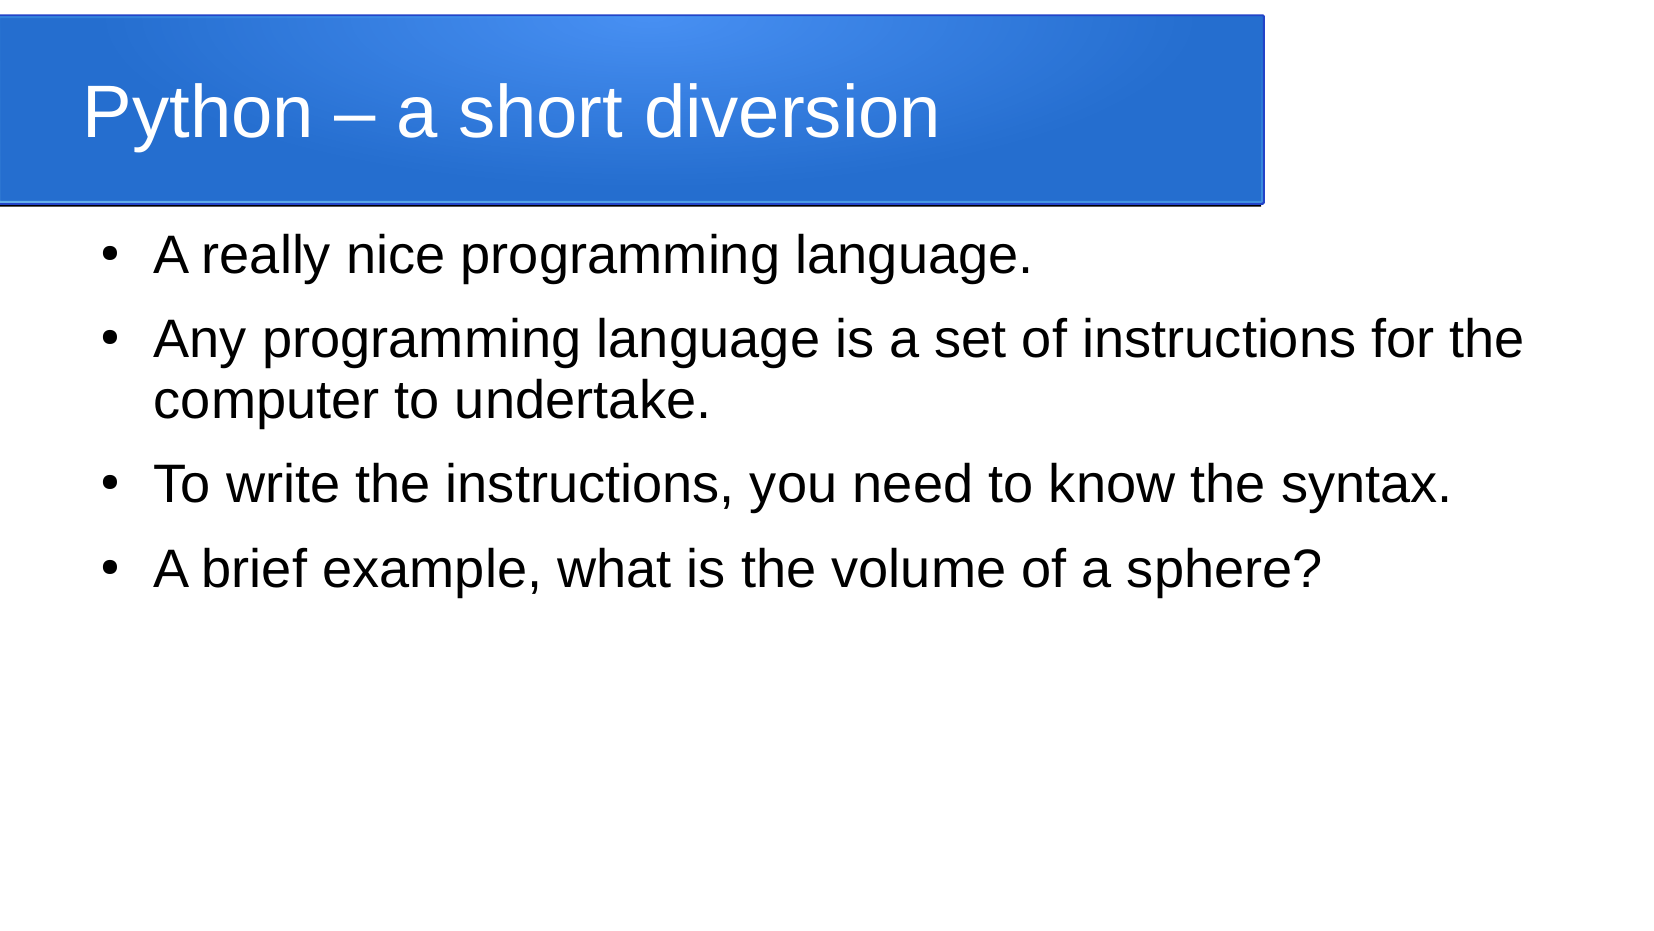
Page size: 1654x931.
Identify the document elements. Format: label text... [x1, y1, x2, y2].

title Python – a short diversion [82, 35, 1235, 189]
list A really nice programming language. Any programming language is a set of instructions for the computer to undertake. To write the instructions, you need to know the syntax. A brief example, what is the volume of a sphere? [82, 224, 1571, 764]
